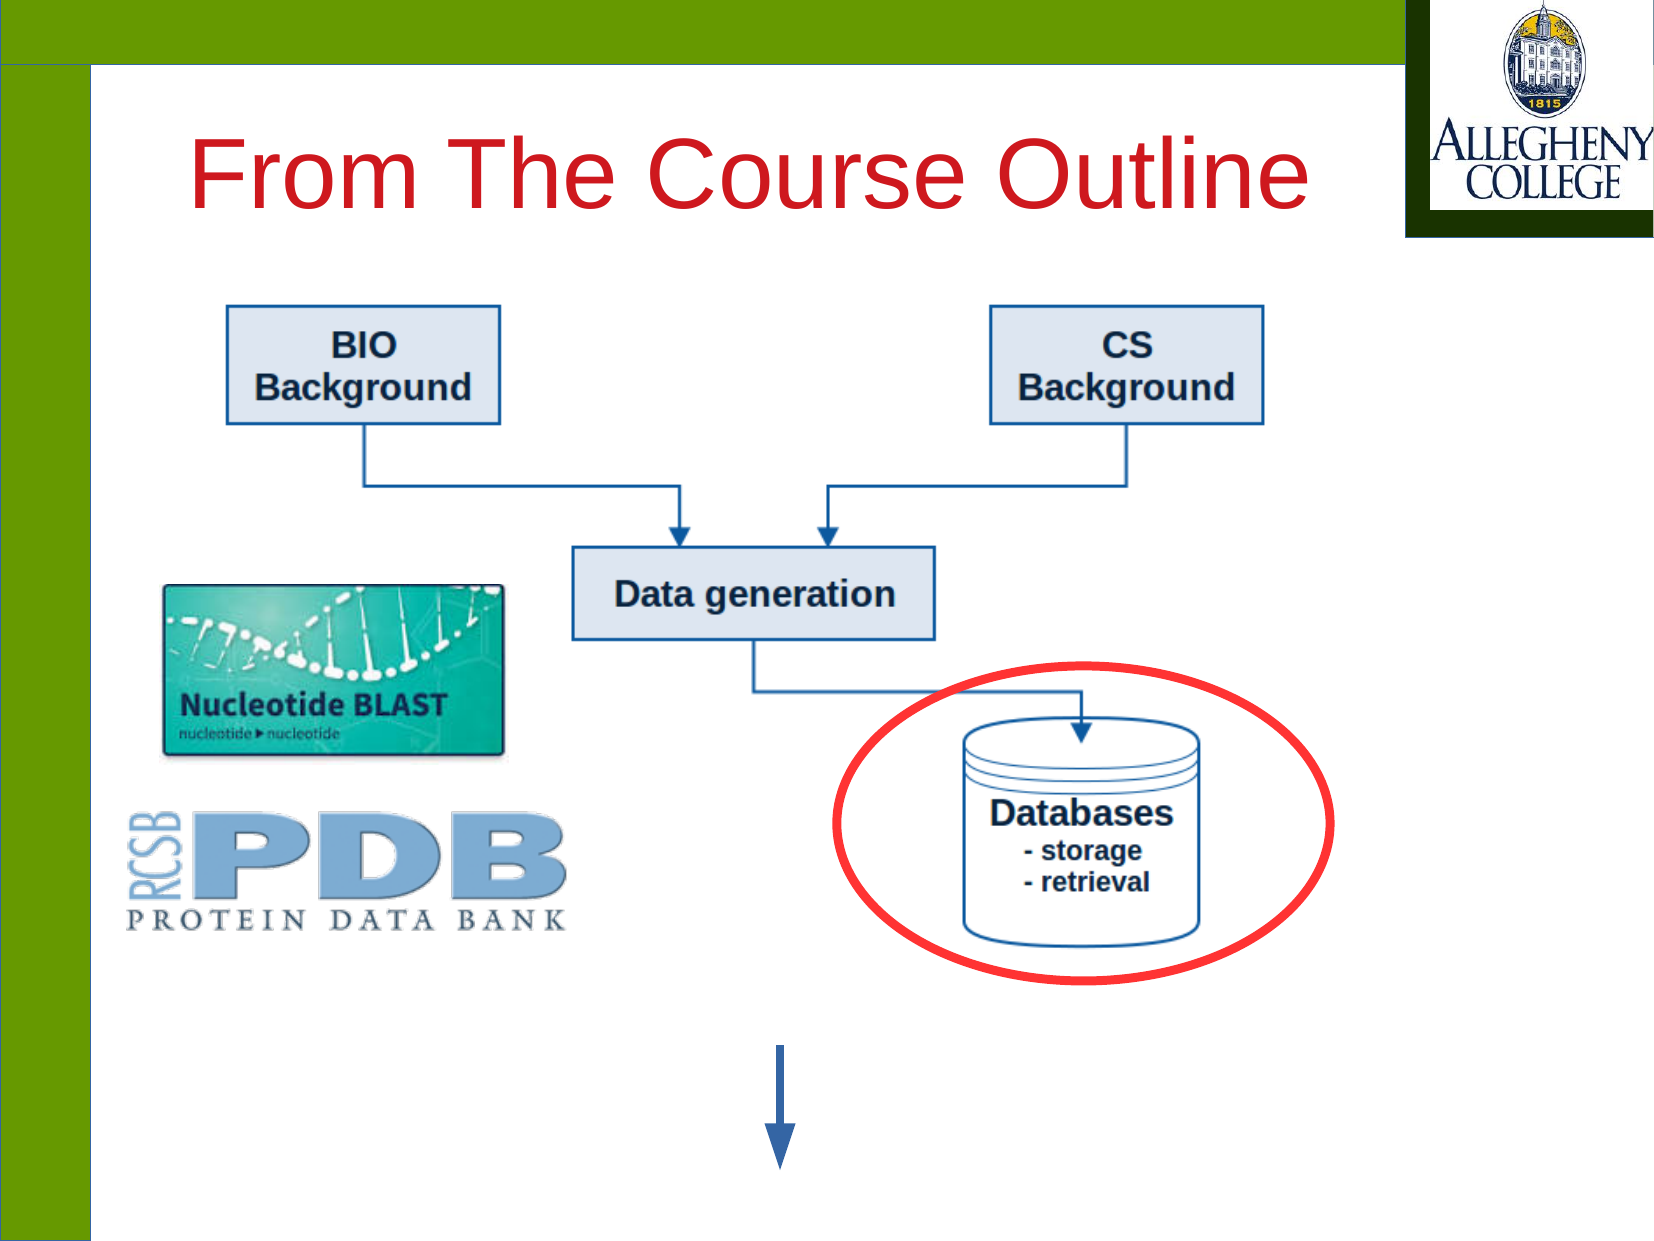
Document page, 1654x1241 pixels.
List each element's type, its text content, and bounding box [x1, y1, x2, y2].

text_box [0, 0, 1654, 1241]
picture [125, 280, 1418, 1045]
text_box From The Course Outline [75, 87, 1425, 250]
picture [1430, 0, 1654, 210]
